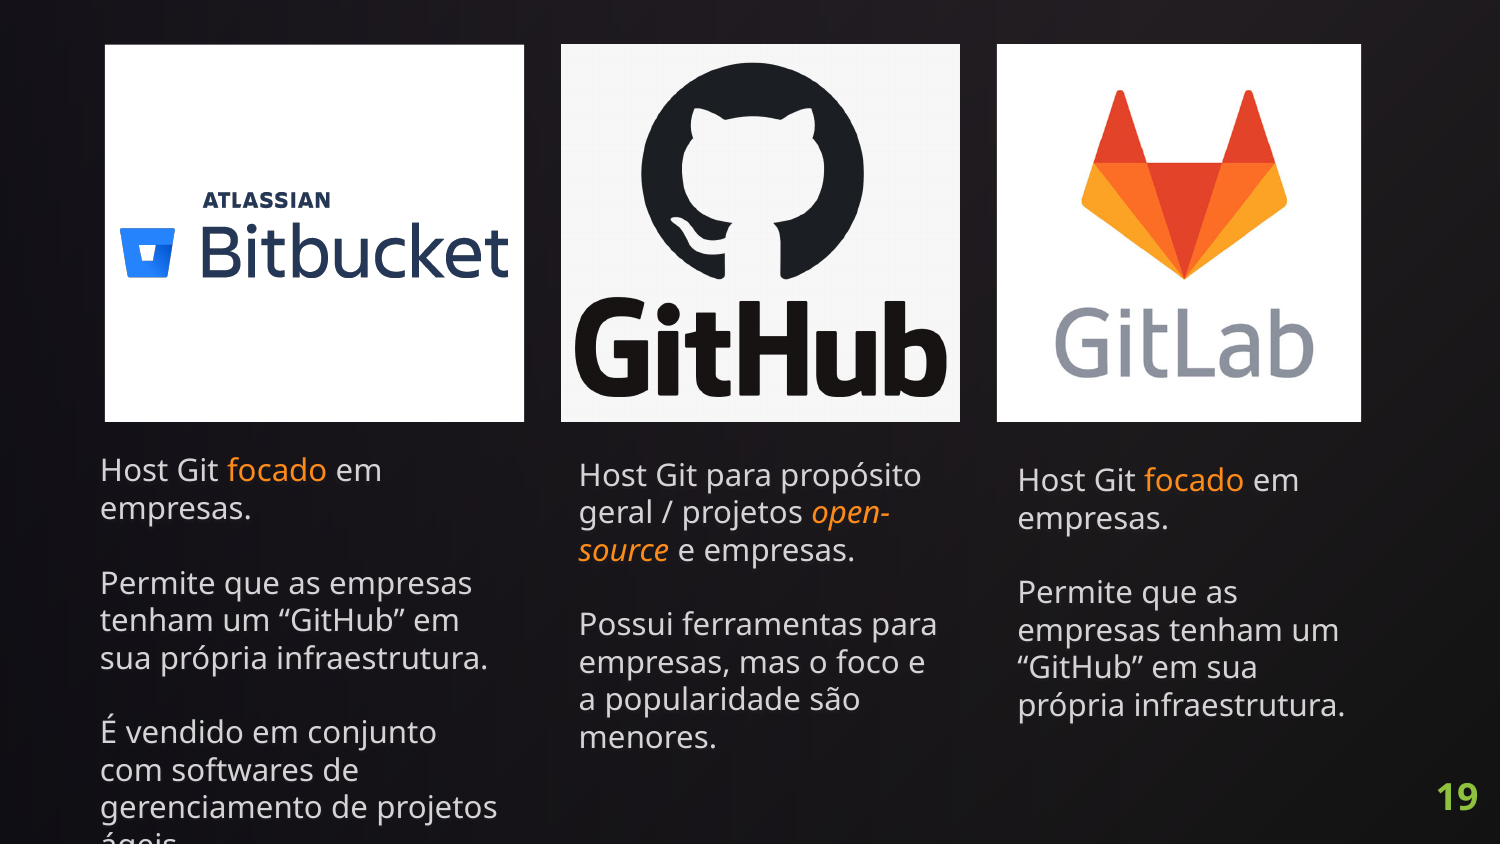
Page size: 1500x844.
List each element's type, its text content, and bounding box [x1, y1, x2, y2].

picture [120, 192, 508, 278]
list Host Git focado em empresas. Permite que as empresas tenham um “GitHub” em sua própria infraestrutura. [1002, 445, 1367, 804]
slide_number <number> [1407, 752, 1494, 844]
list Host Git focado em empresas. Permite que as empresas tenham um “GitHub” em sua própria infraestrutura. É vendido em conjunto com softwares de gerenciamento de projetos ágeis [85, 435, 525, 813]
text_box [104, 44, 525, 422]
picture [996, 44, 1362, 422]
list Host Git para propósito geral / projetos open-source e empresas. Possui ferramentas para empresas, mas o foco e a popularidade são menores. [563, 439, 962, 829]
picture [561, 44, 960, 422]
